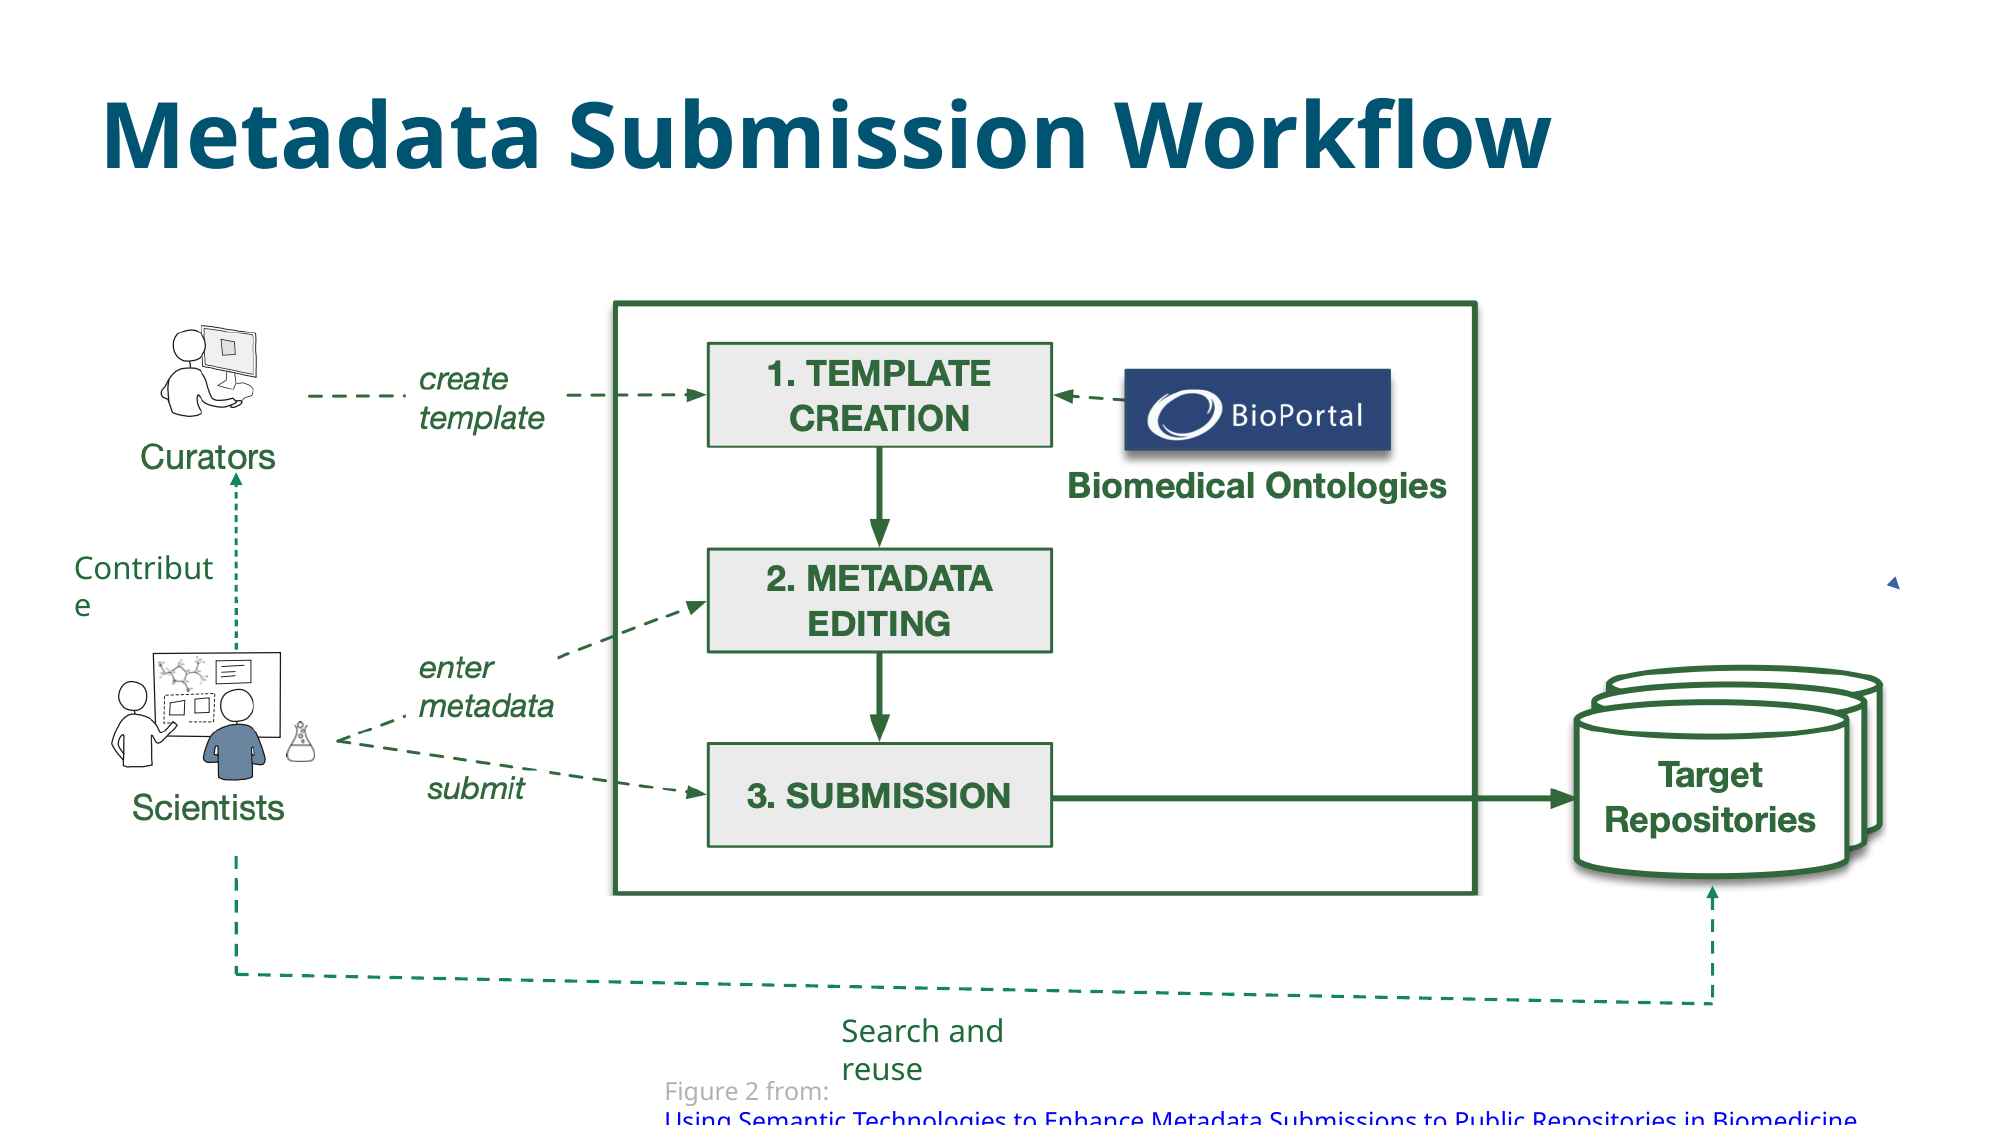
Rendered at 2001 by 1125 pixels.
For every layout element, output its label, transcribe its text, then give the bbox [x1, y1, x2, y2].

text_box Contribute [59, 540, 234, 591]
picture [99, 276, 1900, 903]
text_box Figure 2 from: Using Semantic Technologies to Enhance Metadata Submissions to Public Repositories in Biomedicine [649, 1068, 2000, 1125]
title Metadata Submission Workflow [99, 44, 1900, 233]
text_box Search and reuse [826, 1003, 1105, 1054]
